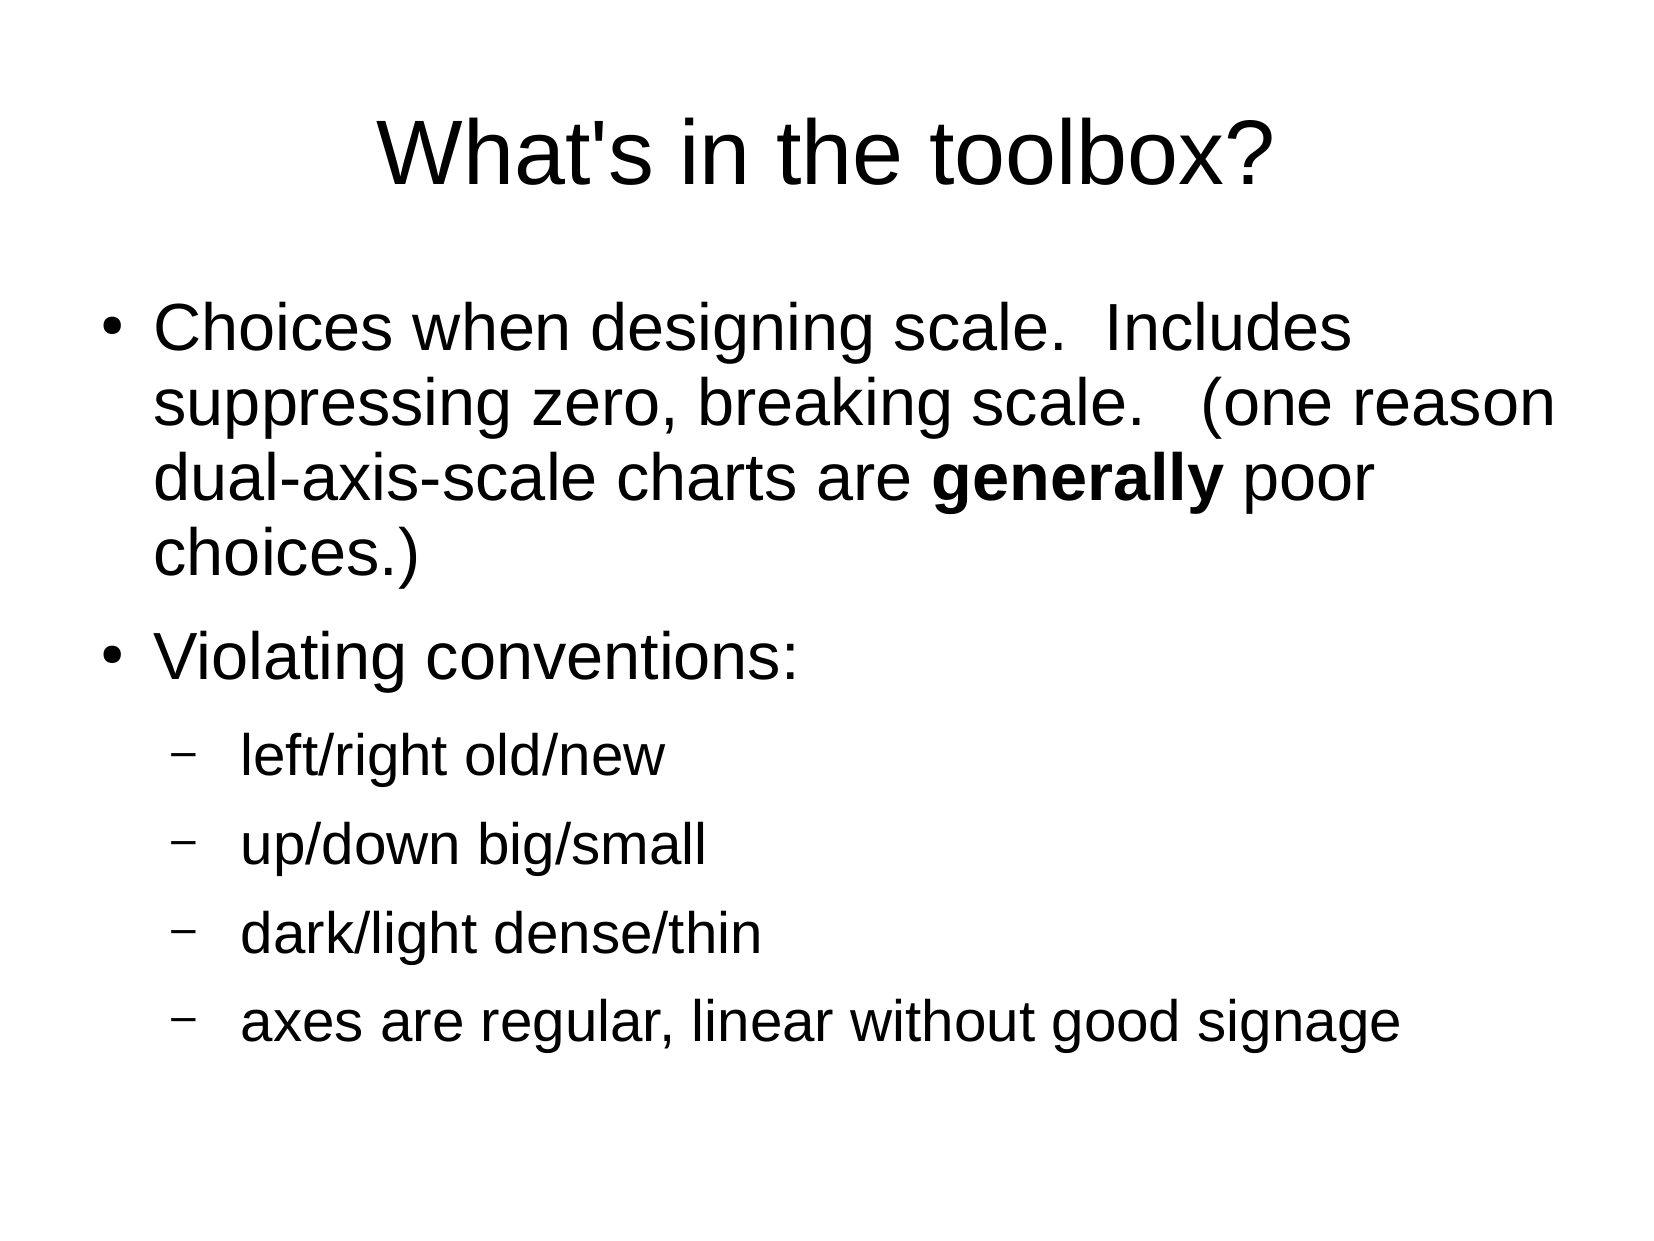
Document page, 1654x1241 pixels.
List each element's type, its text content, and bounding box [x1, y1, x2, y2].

title What's in the toolbox? [82, 49, 1571, 257]
list Choices when designing scale. Includes suppressing zero, breaking scale. (one reason dual-axis-scale charts are generally poor choices.) Violating conventions: left/right old/new up/down big/small dark/light dense/thin axes are regular, linear without good signage [82, 290, 1571, 1109]
